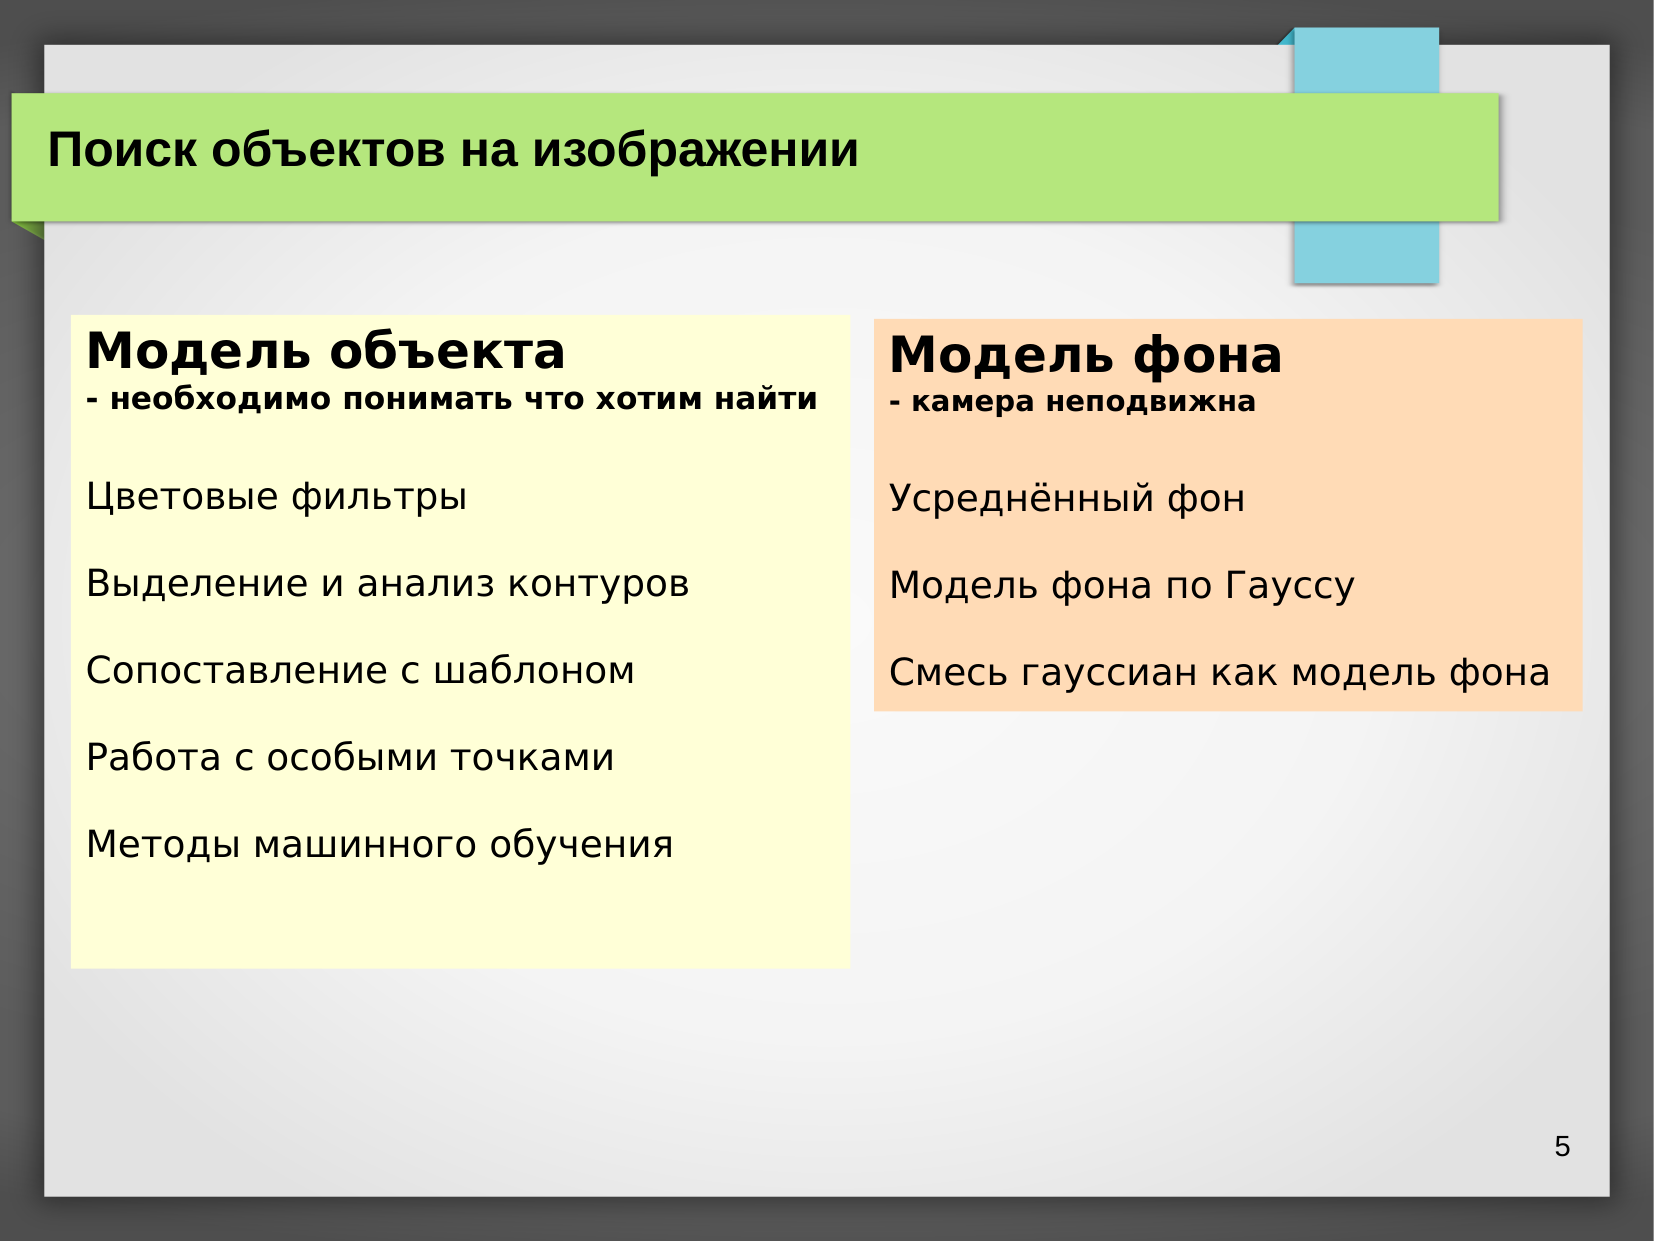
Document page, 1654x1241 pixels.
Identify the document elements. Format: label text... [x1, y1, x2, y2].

title Поиск объектов на изображении [47, 120, 1004, 177]
picture [0, 0, 1654, 1241]
text_box Модель фона - камера неподвижна Усреднённый фон Модель фона по Гауссу Смесь гауссиан как модель фона [874, 318, 1583, 712]
text_box Модель объекта - необходимо понимать что хотим найти Цветовые фильтры Выделение и анализ контуров Сопоставление с шаблоном Работа с особыми точками Методы машинного обучения [70, 314, 851, 969]
